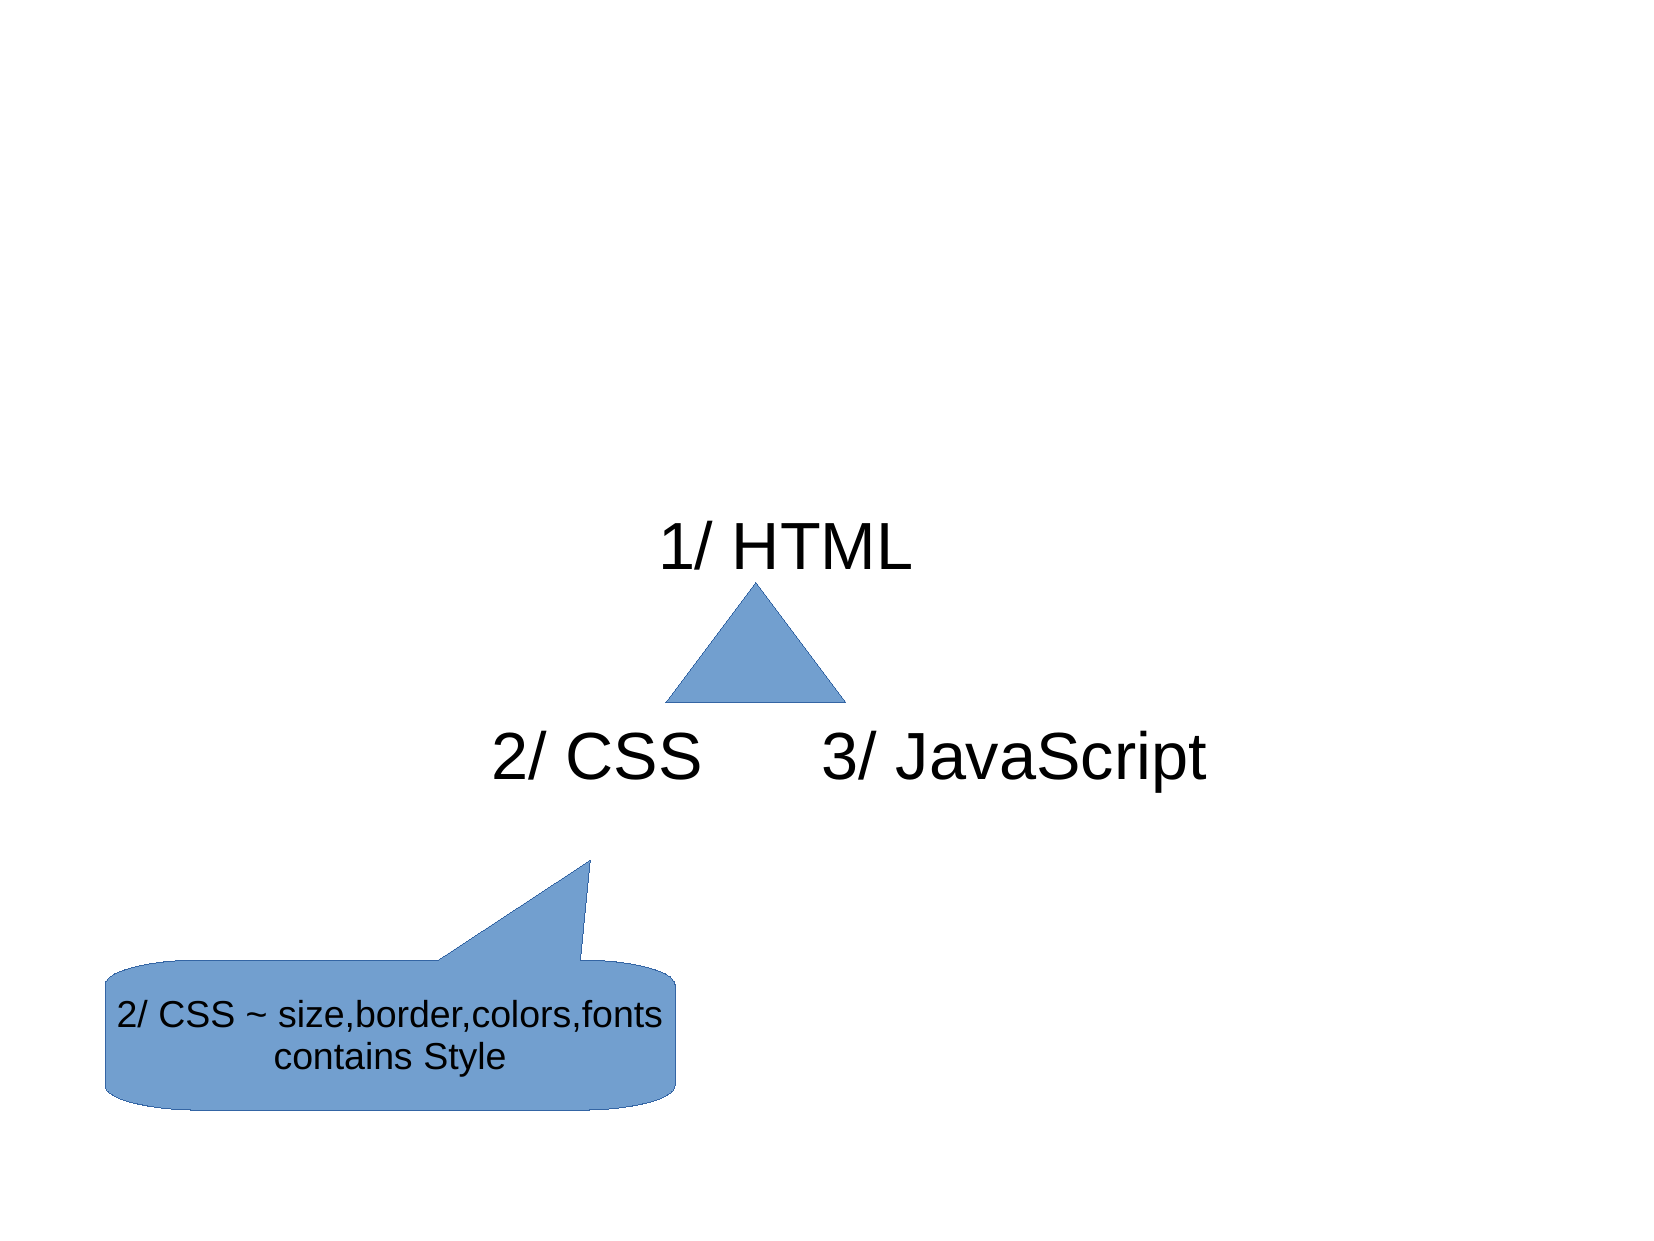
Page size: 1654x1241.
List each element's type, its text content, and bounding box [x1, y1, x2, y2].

text_box 3/ JavaScript [806, 711, 1227, 876]
text_box 1/ HTML [643, 501, 942, 666]
text_box 2/ CSS [476, 711, 732, 876]
text_box [665, 582, 846, 703]
text_box 2/ CSS ~ size,border,colors,fonts contains Style [105, 860, 676, 1111]
